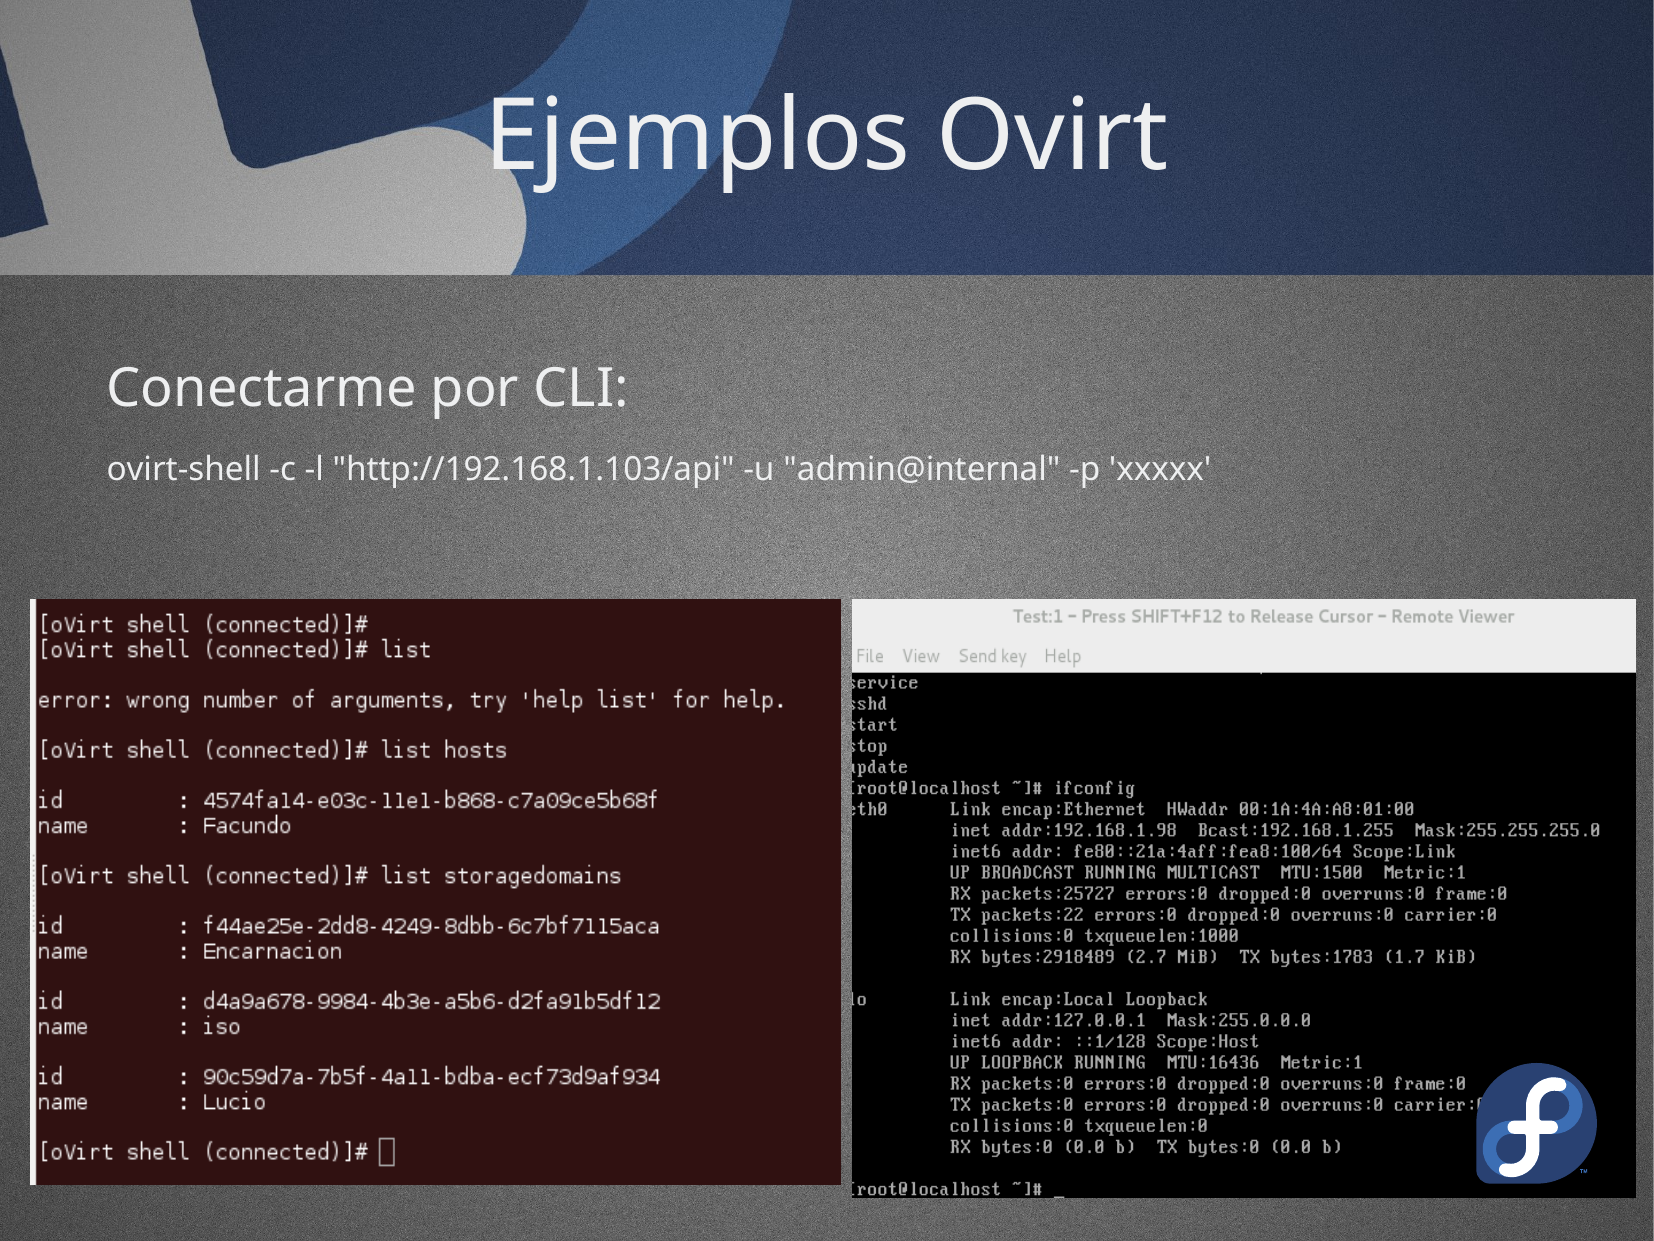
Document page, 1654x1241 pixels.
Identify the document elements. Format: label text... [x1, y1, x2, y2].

text_box Conectarme por CLI: ovirt-shell -c -l "http://192.168.1.103/api" -u "admin@internal" -p 'xxxxx' [88, 354, 1565, 1064]
picture [0, 0, 1654, 1241]
text_box Ejemplos Ovirt [88, 29, 1565, 237]
